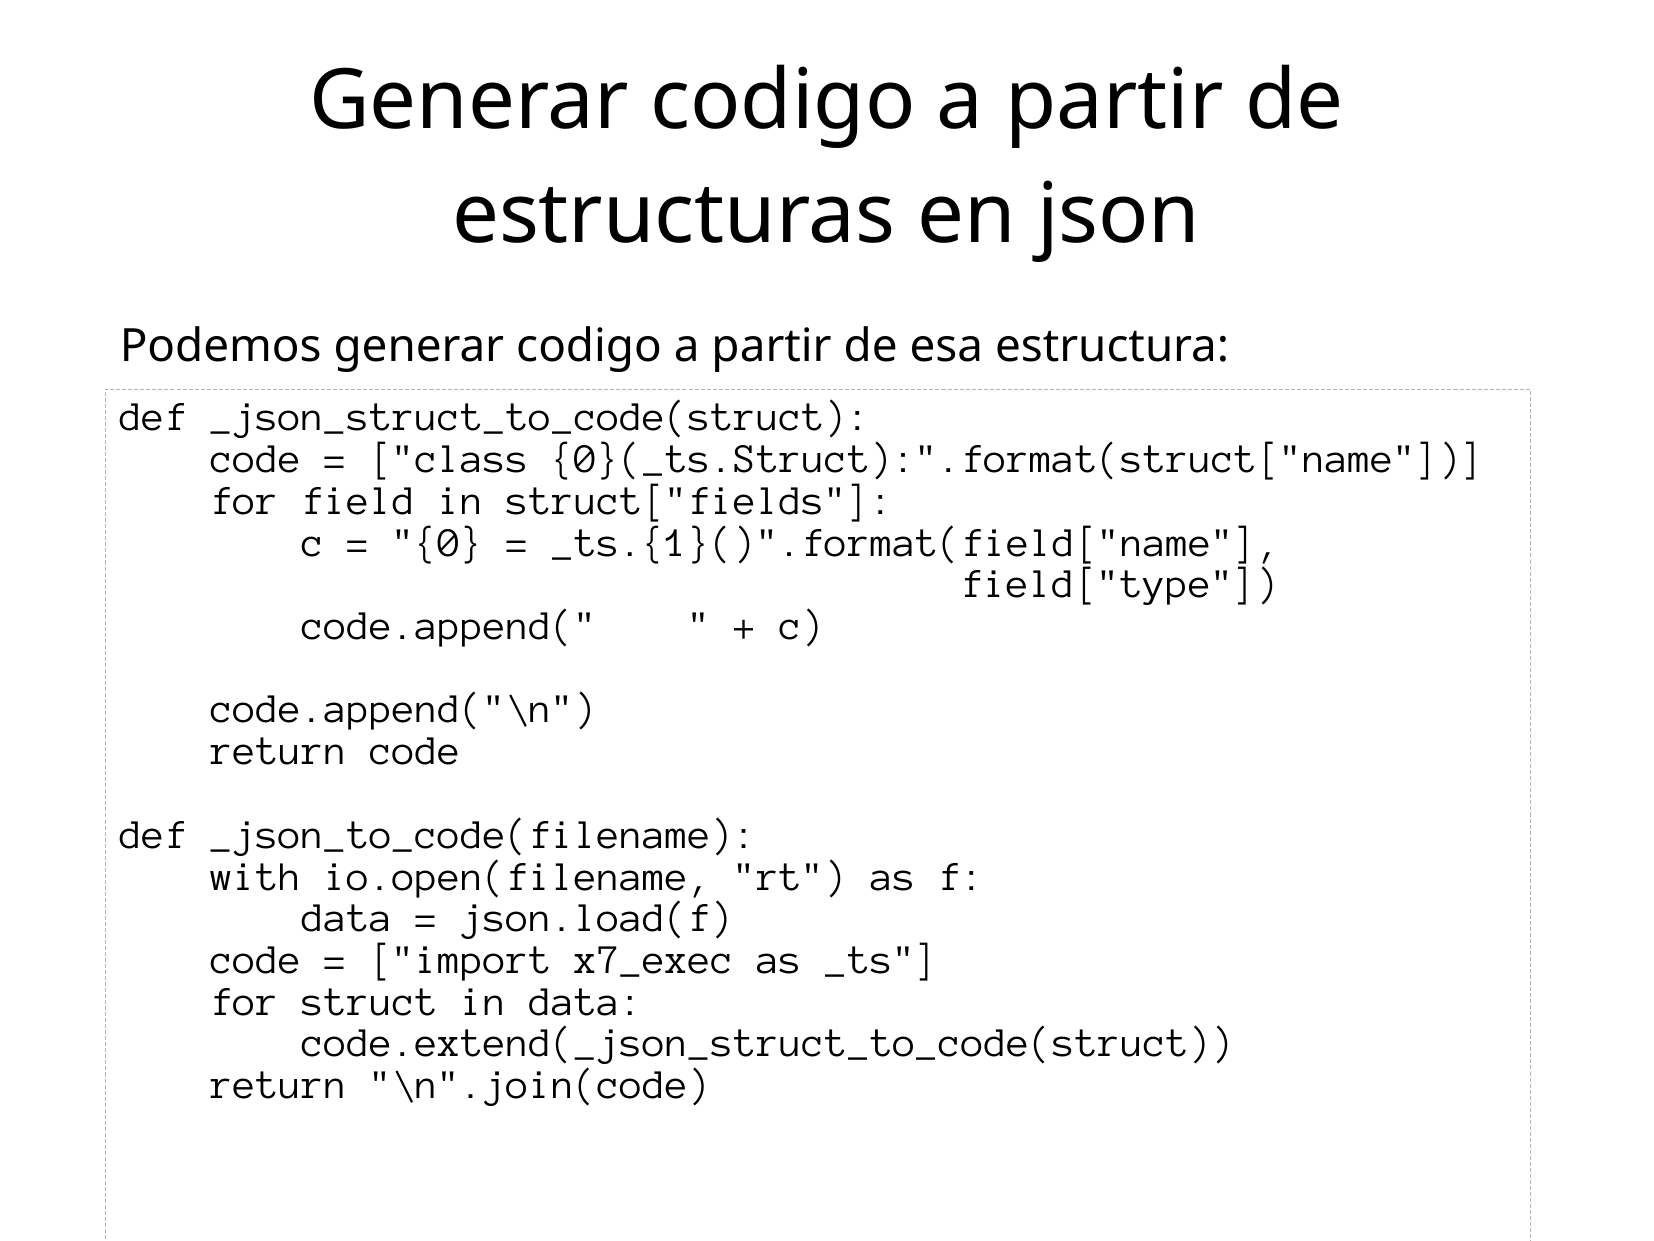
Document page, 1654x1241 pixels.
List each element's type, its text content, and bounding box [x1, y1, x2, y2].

text_box Podemos generar codigo a partir de esa estructura: [105, 305, 1516, 381]
title Generar codigo a partir de estructuras en json [82, 49, 1571, 257]
text_box def _json_struct_to_code(struct): code = ["class {0}(_ts.Struct):".format(struct["name"])] for field in struct["fields"]: c = "{0} = _ts.{1}()".format(field["name"], field["type"]) code.append(" " + c) code.append("\n") return code def _json_to_code(filename): with io.open(filename, "rt") as f: data = json.load(f) code = ["import x7_exec as _ts"] for struct in data: code.extend(_json_struct_to_code(struct)) return "\n".join(code) [105, 389, 1531, 1114]
